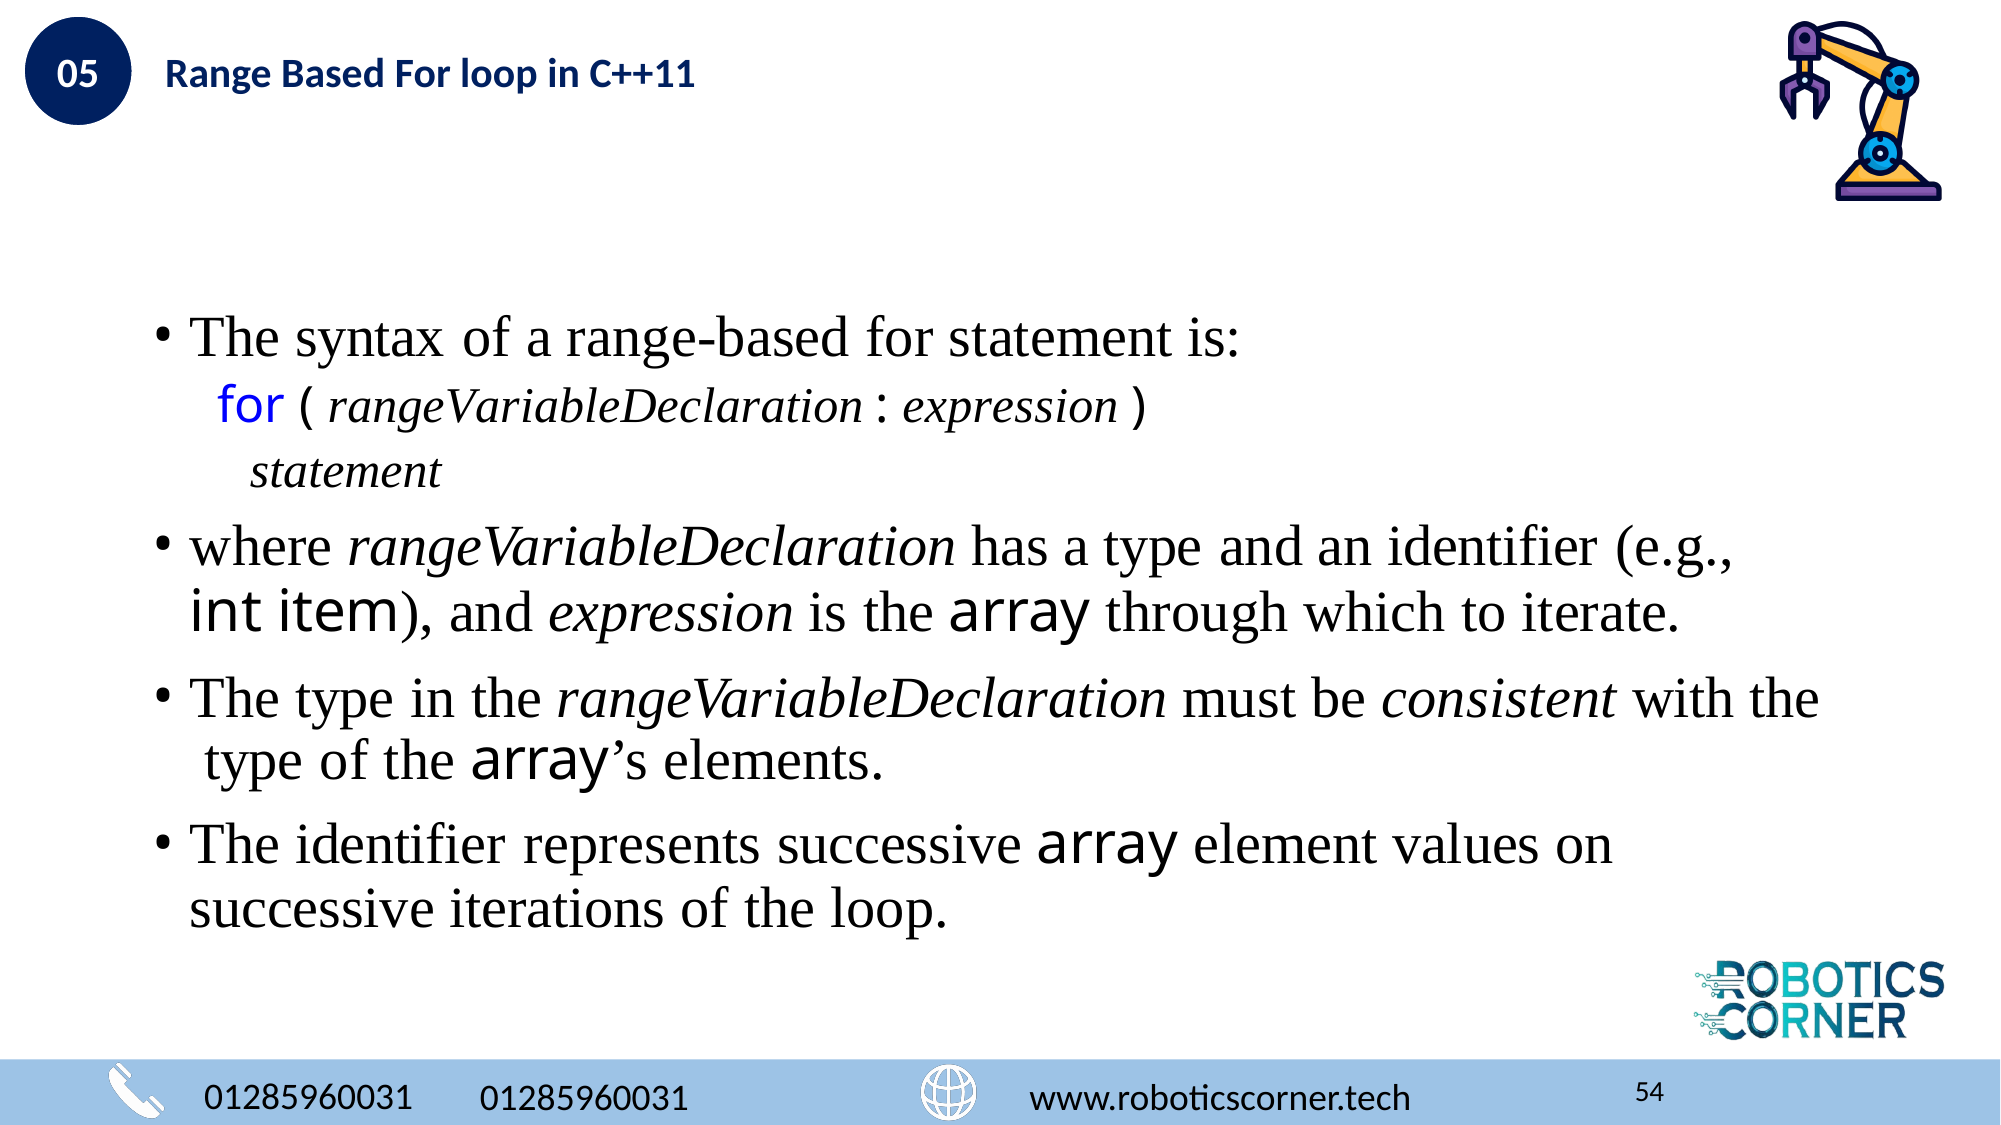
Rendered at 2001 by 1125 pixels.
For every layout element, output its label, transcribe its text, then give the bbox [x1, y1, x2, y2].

picture [1680, 859, 1953, 1059]
picture [1771, 21, 1950, 201]
picture [915, 1059, 981, 1125]
text_box The syntax of a range-based for statement is: for ( rangeVariableDeclaration : expression ) statement where rangeVariableDeclaration has a type and an identifier (e.g., int item), and expression is the array through which to iterate. The type in the rangeVariableDeclaration must be consistent with the type of the array’s elements. The identifier represents successive array element values on successive iterations of the loop. [150, 289, 1823, 940]
text_box Range Based For loop in C++11 [150, 38, 720, 103]
text_box 05 [22, 14, 134, 128]
picture [103, 1057, 170, 1124]
